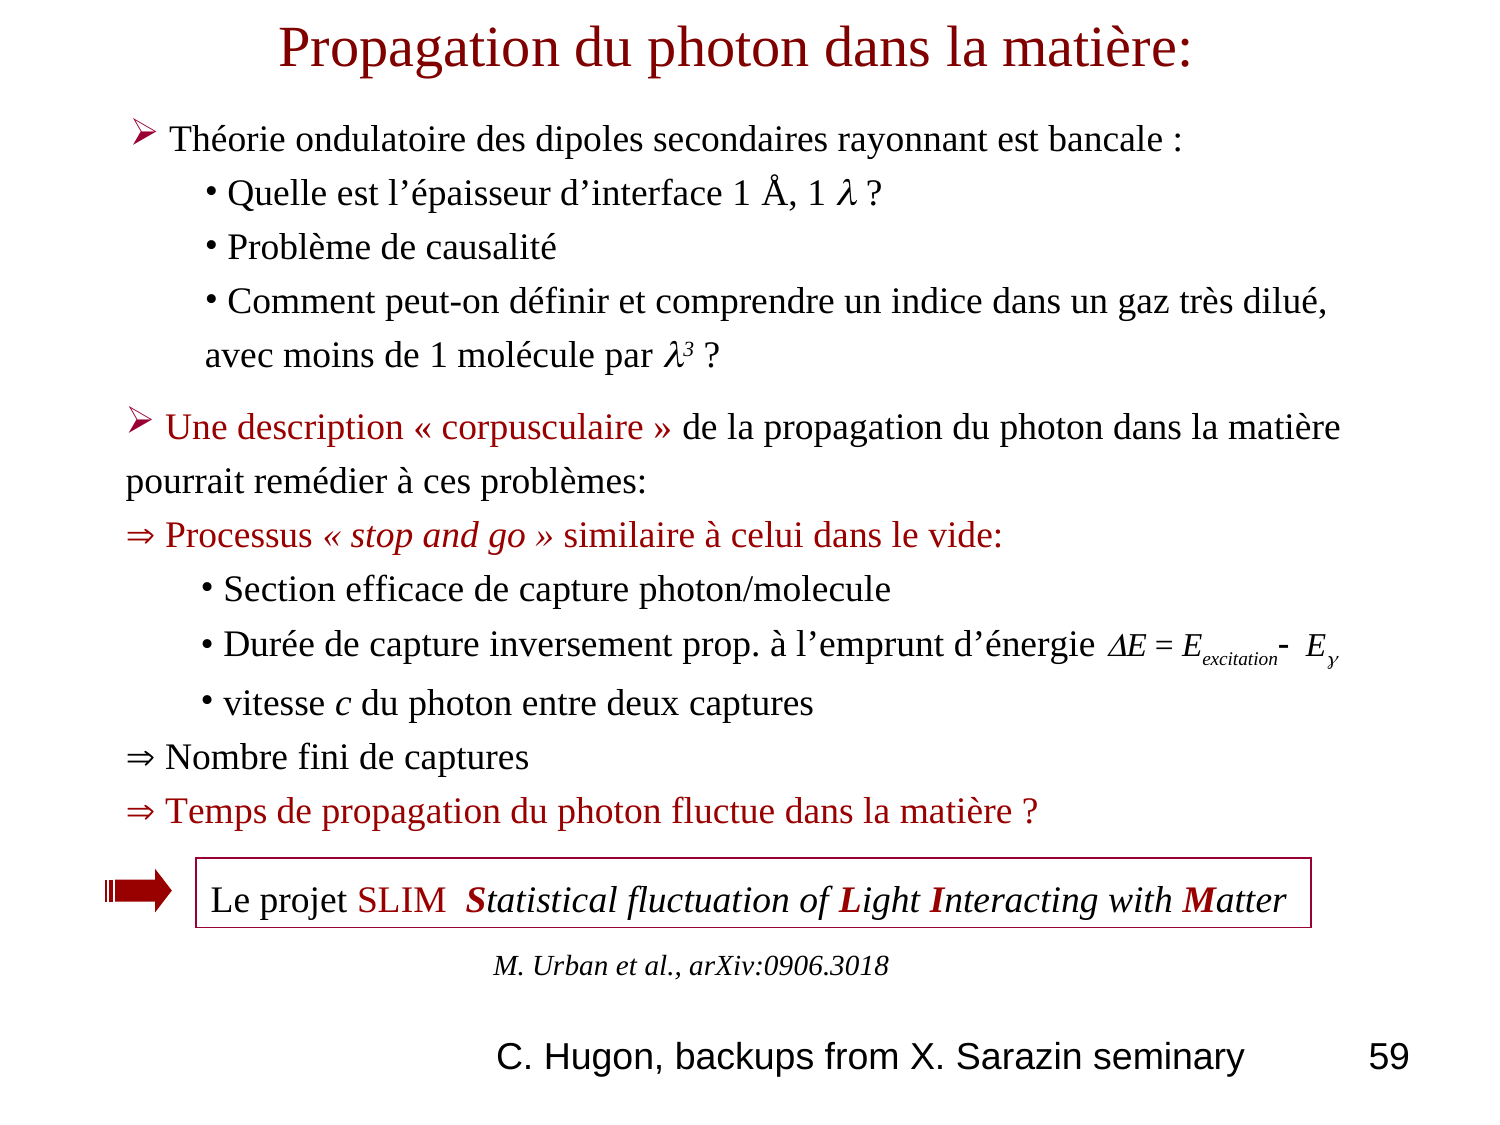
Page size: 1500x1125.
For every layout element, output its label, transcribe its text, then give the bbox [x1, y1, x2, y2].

text_box Propagation du photon dans la matière: [100, 0, 1372, 86]
text_box Théorie ondulatoire des dipoles secondaires rayonnant est bancale : Quelle est l’épaisseur d’interface 1 Å, 1  ? Problème de causalité Comment peut-on définir et comprendre un indice dans un gaz très dilué, avec moins de 1 molécule par 3 ? [115, 97, 1413, 383]
text_box [109, 880, 113, 902]
text_box [115, 868, 172, 913]
text_box Le projet SLIM Statistical fluctuation of Light Interacting with Matter [195, 858, 1312, 928]
text_box Une description « corpusculaire » de la propagation du photon dans la matière pourrait remédier à ces problèmes:  Processus « stop and go » similaire à celui dans le vide: Section efficace de capture photon/molecule Durée de capture inversement prop. à l’emprunt d’énergie E = EexcitationE vitesse c du photon entre deux captures  Nombre fini de captures  Temps de propagation du photon fluctue dans la matière ? [110, 385, 1379, 839]
text_box M. Urban et al., arXiv:0906.3018 [478, 931, 905, 990]
